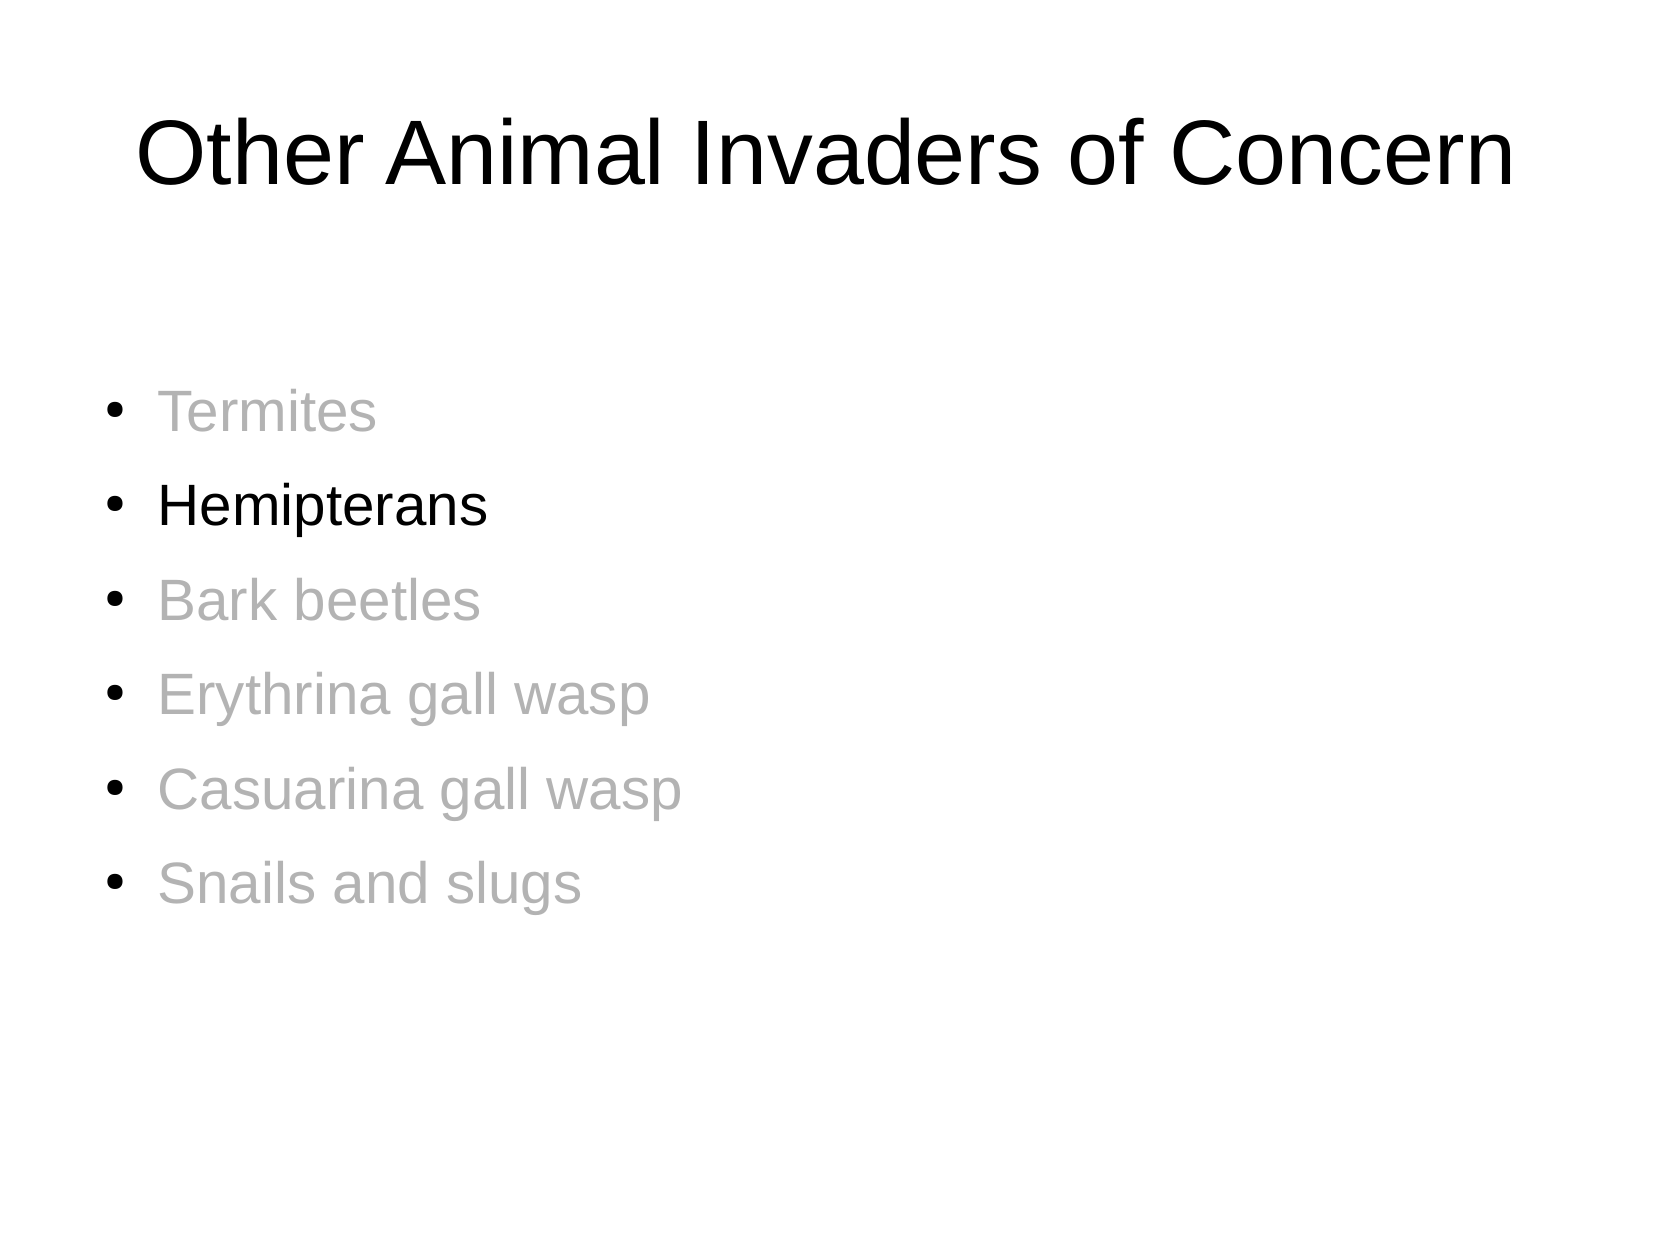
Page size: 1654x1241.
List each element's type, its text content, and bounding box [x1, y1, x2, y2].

list Termites Hemipterans Bark beetles Erythrina gall wasp Casuarina gall wasp Snails and slugs [86, 283, 1576, 1088]
title Other Animal Invaders of Concern [82, 49, 1571, 257]
